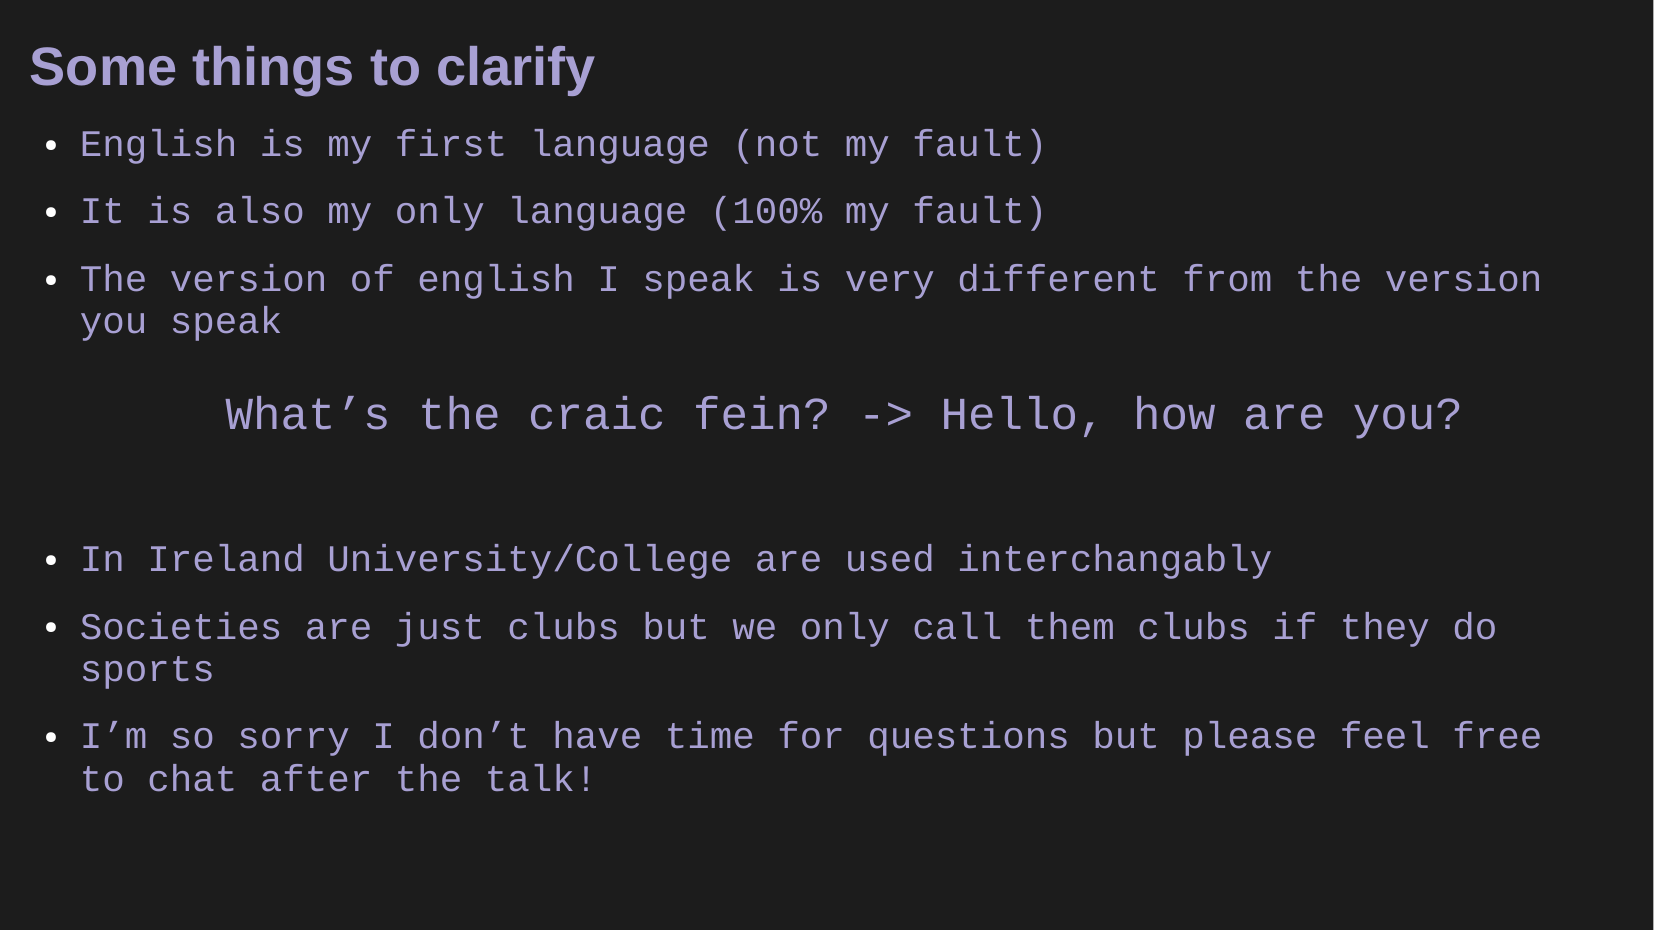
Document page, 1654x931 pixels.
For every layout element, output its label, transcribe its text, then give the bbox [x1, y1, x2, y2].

text_box What’s the craic fein? -> Hello, how are you? [0, 383, 1654, 502]
text_box In Ireland University/College are used interchangably Societies are just clubs but we only call them clubs if they do sports I’m so sorry I don’t have time for questions but please feel free to chat after the talk! [29, 533, 1565, 811]
text_box English is my first language (not my fault) It is also my only language (100% my fault) The version of english I speak is very different from the version you speak [29, 118, 1565, 353]
title Some things to clarify [29, 29, 1123, 104]
